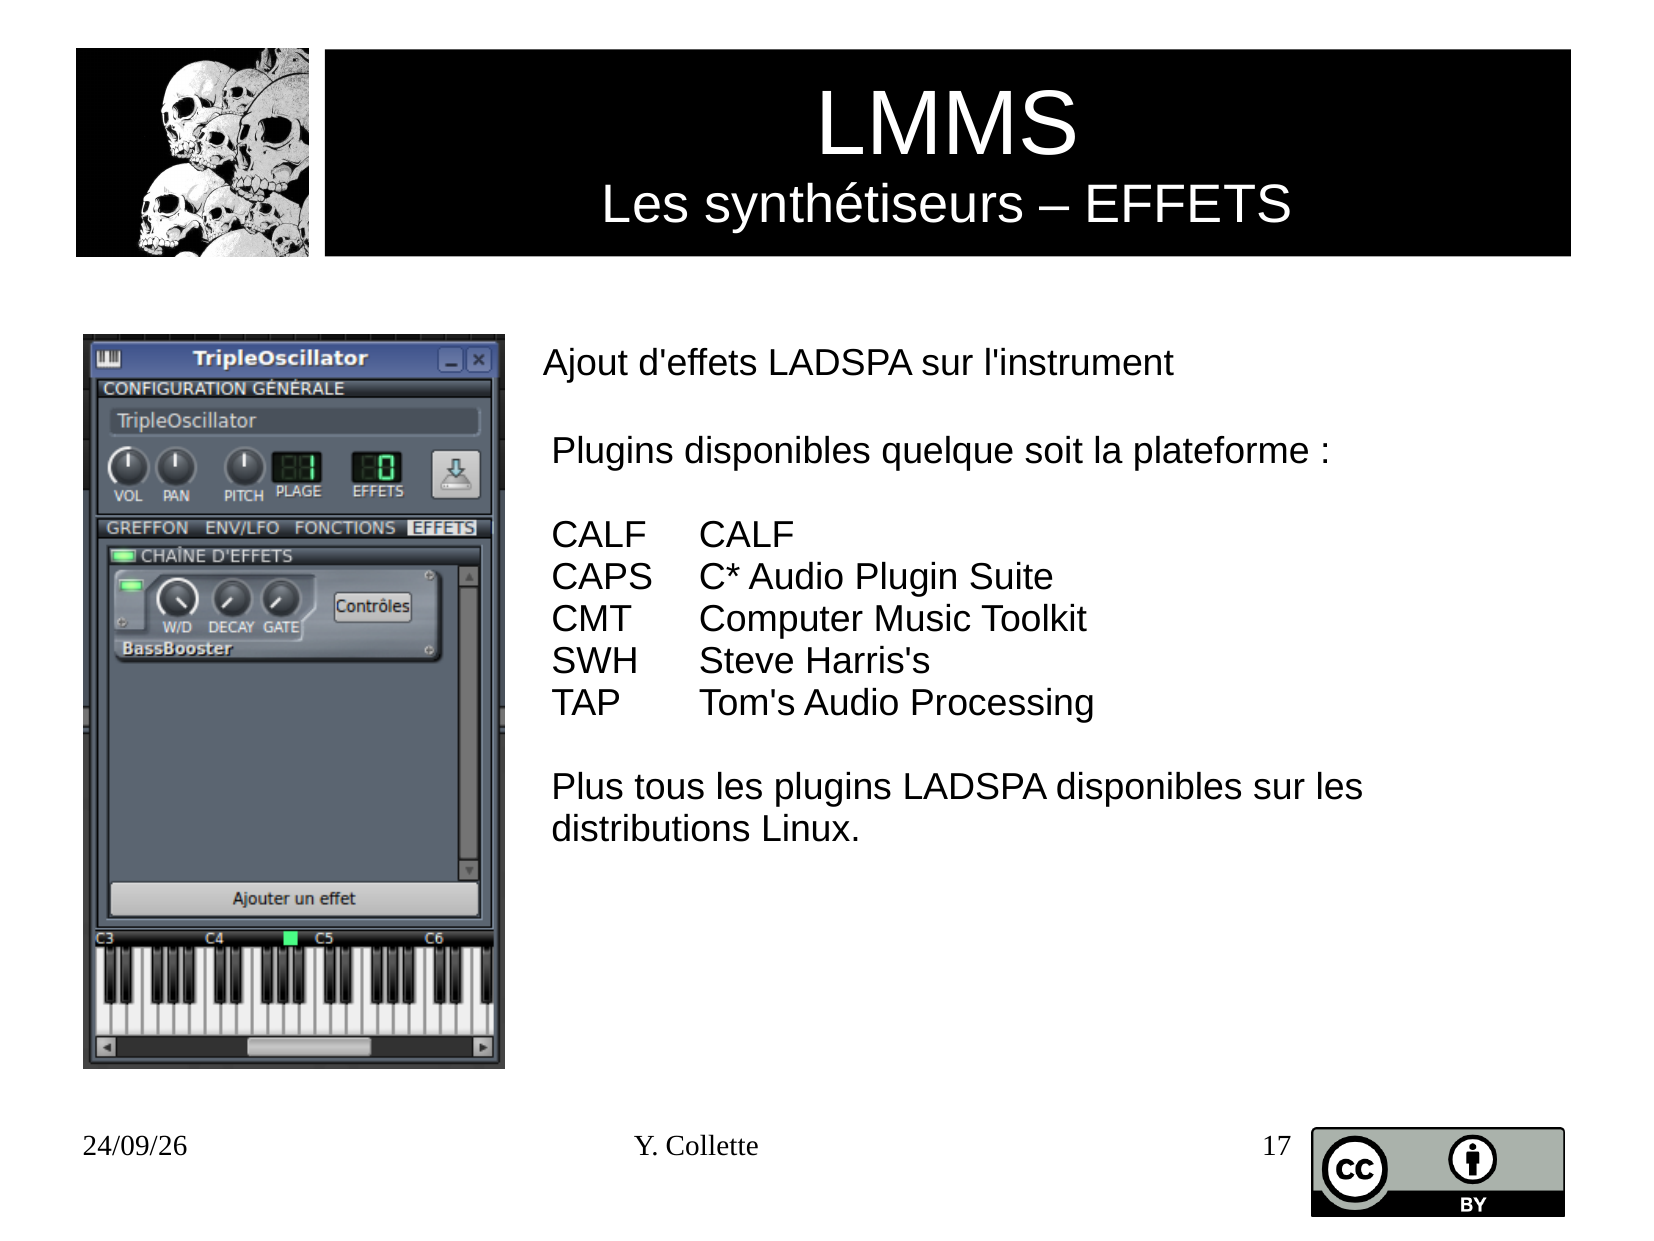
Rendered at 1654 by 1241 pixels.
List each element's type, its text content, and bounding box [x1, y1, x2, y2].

text_box Ajout d'effets LADSPA sur l'instrument [528, 333, 1211, 391]
text_box Plugins disponibles quelque soit la plateforme : CALF CALF CAPS C* Audio Plugin Suite CMT Computer Music Toolkit SWH Steve Harris's TAP Tom's Audio Processing Plus tous les plugins LADSPA disponibles sur les distributions Linux. [536, 421, 1527, 857]
title LMMS Les synthétiseurs – EFFETS [324, 49, 1571, 257]
picture [1311, 1127, 1565, 1217]
picture [83, 334, 505, 1069]
picture [76, 48, 309, 257]
